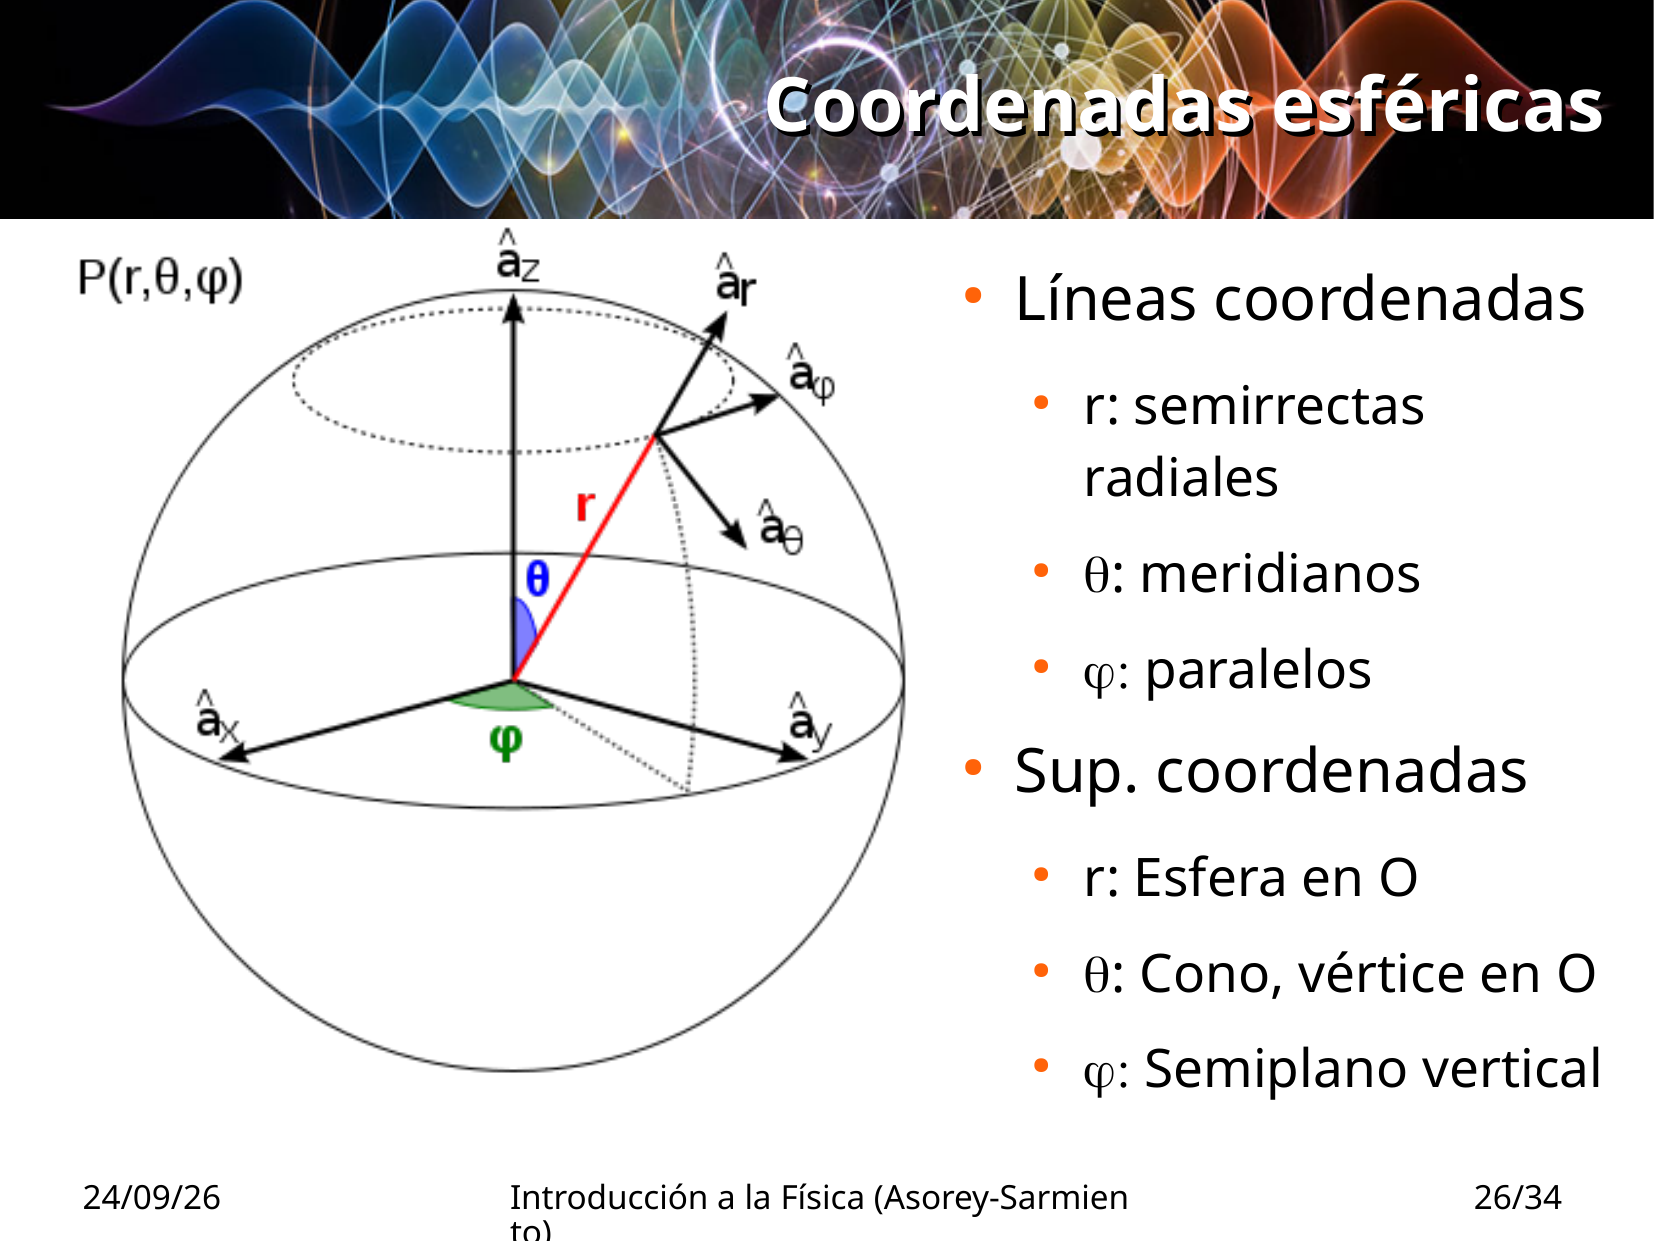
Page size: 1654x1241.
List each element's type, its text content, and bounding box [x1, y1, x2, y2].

title Coordenadas esféricas [45, 15, 1606, 191]
picture [0, 0, 1654, 1173]
list Líneas coordenadas r: semirrectas radiales q: meridianos j: paralelos Sup. coordenadas r: Esfera en O q: Cono, vértice en O j: Semiplano vertical [945, 255, 1606, 1156]
